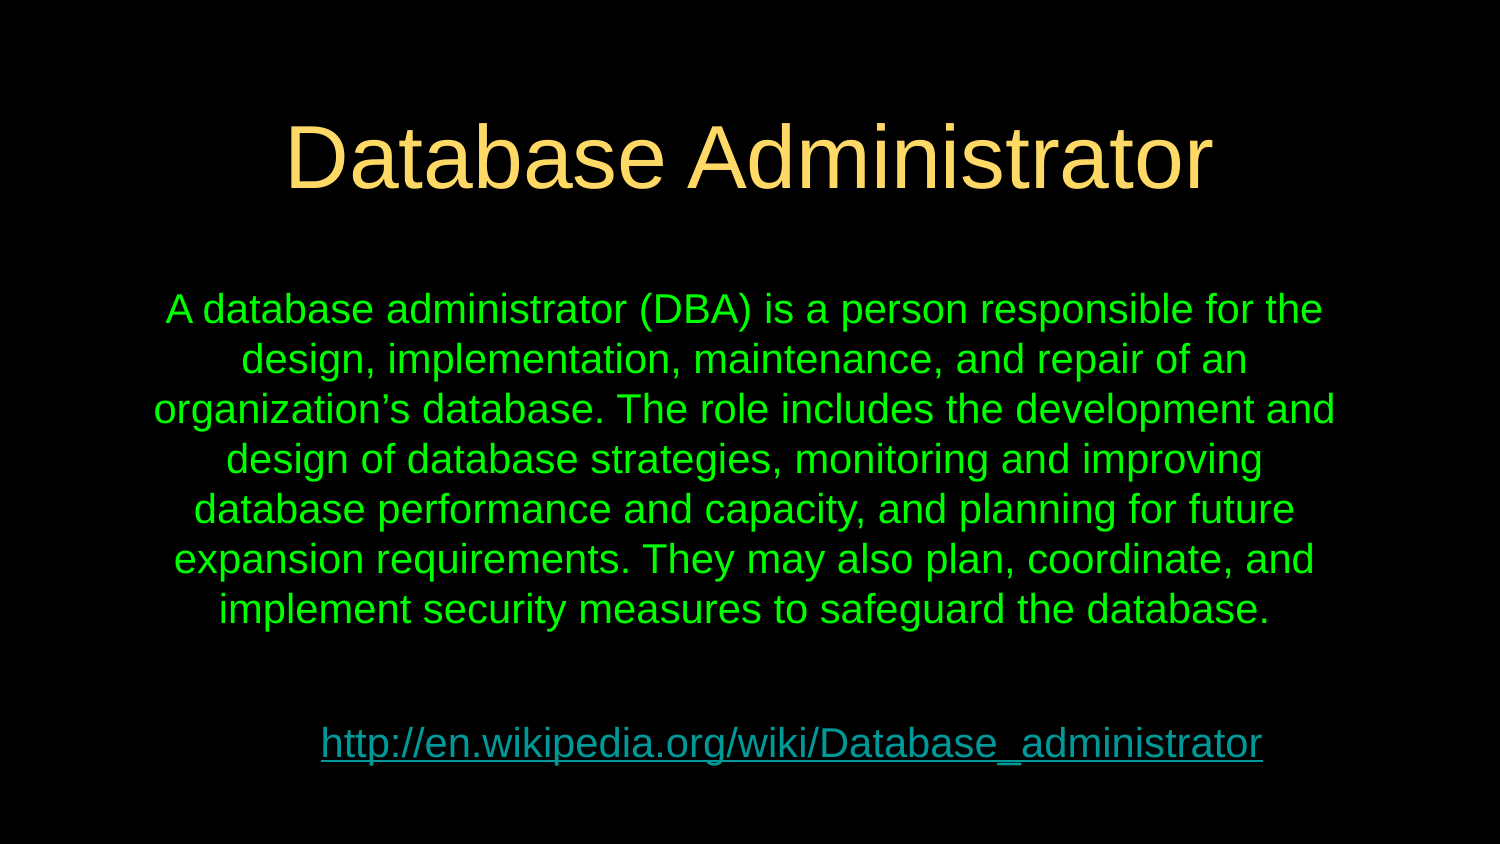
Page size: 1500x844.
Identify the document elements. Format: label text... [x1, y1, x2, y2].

text_box A database administrator (DBA) is a person responsible for the design, implementation, maintenance, and repair of an organization’s database. The role includes the development and design of database strategies, monitoring and improving database performance and capacity, and planning for future expansion requirements. They may also plan, coordinate, and implement security measures to safeguard the database. [139, 229, 1351, 684]
title Database Administrator [106, 71, 1393, 235]
text_box http://en.wikipedia.org/wiki/Database_administrator [286, 711, 1297, 770]
